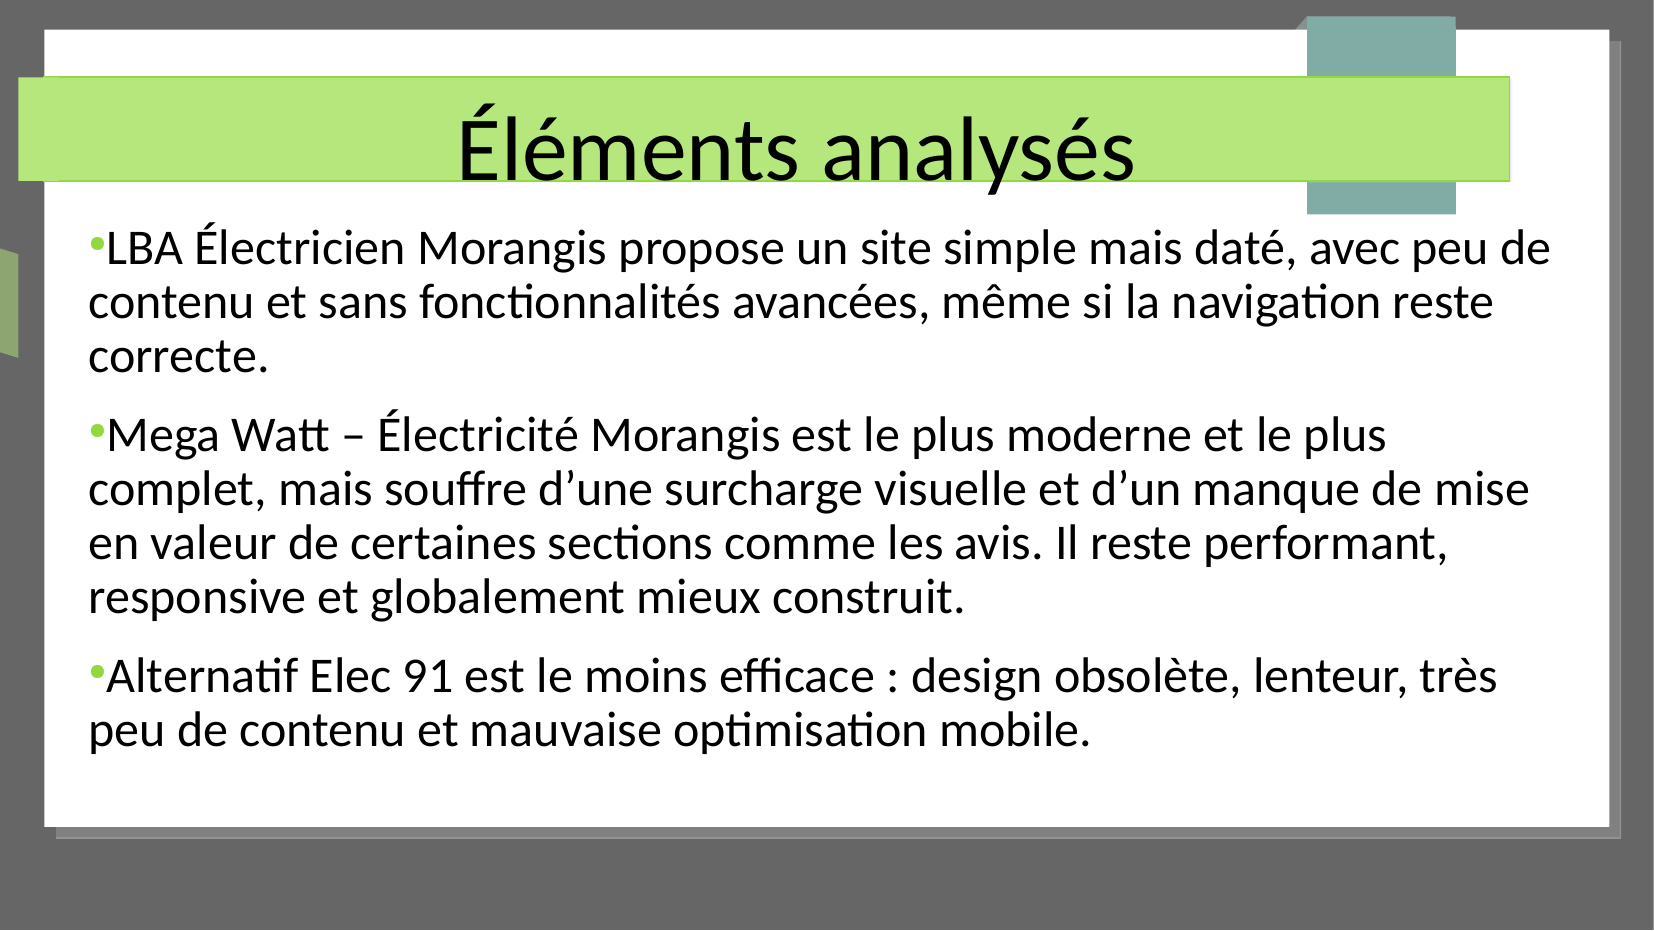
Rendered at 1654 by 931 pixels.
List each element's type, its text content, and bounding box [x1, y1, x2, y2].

title Éléments analysés [88, 72, 1506, 179]
list LBA Électricien Morangis propose un site simple mais daté, avec peu de contenu et sans fonctionnalités avancées, même si la navigation reste correcte. Mega Watt – Électricité Morangis est le plus moderne et le plus complet, mais souffre d’une surcharge visuelle et d’un manque de mise en valeur de certaines sections comme les avis. Il reste performant, responsive et globalement mieux construit. Alternatif Elec 91 est le moins efficace : design obsolète, lenteur, très peu de contenu et mauvaise optimisation mobile. [88, 221, 1565, 813]
